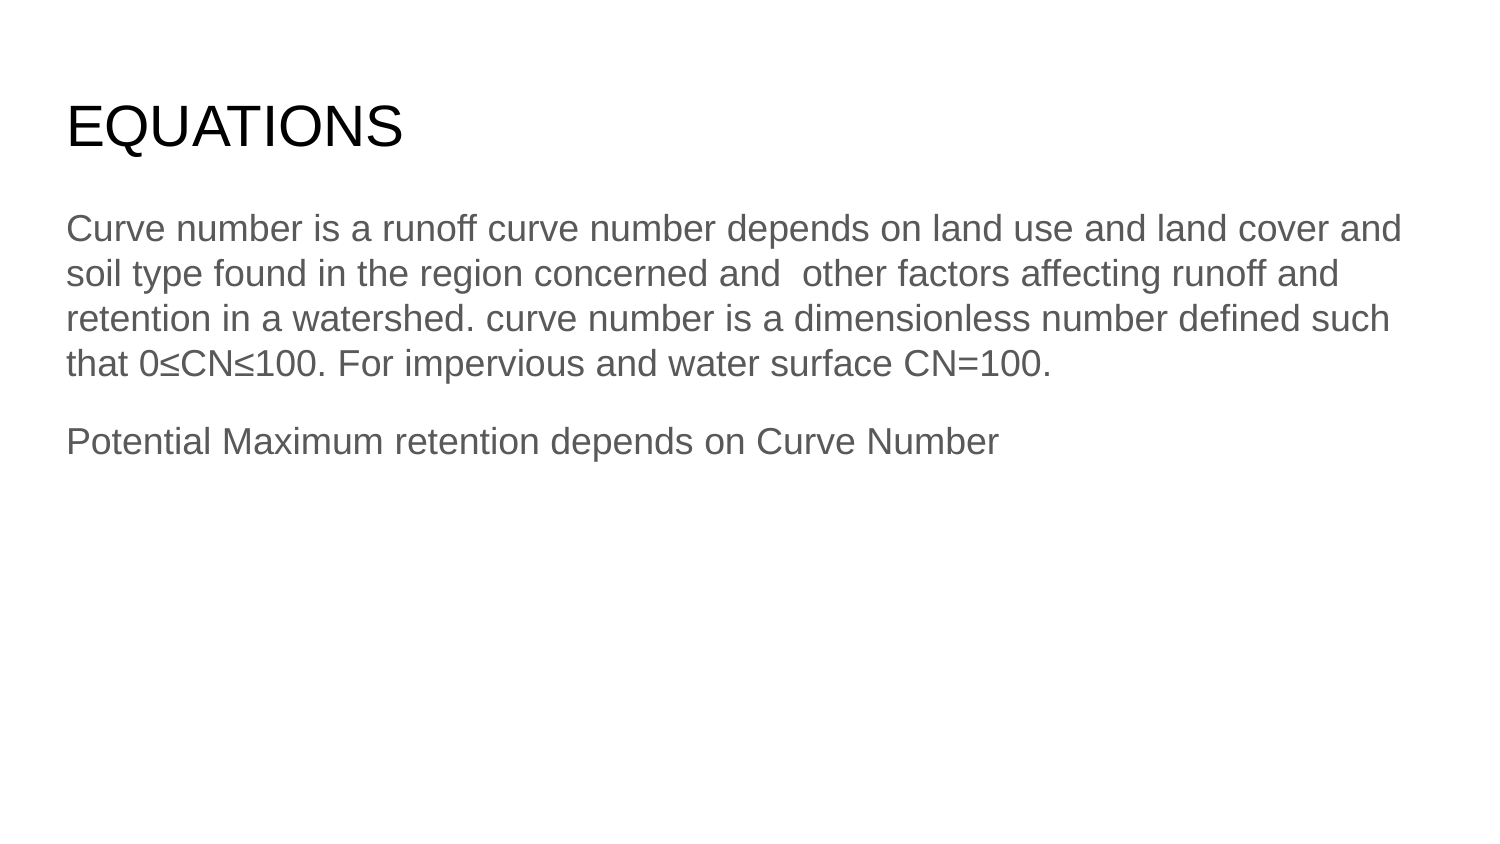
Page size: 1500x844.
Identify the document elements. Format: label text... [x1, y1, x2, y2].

title EQUATIONS [51, 72, 1449, 167]
list Curve number is a runoff curve number depends on land use and land cover and soil type found in the region concerned and other factors affecting runoff and retention in a watershed. curve number is a dimensionless number defined such that 0≤CN≤100. For impervious and water surface CN=100. Potential Maximum retention depends on Curve Number [51, 189, 1449, 750]
